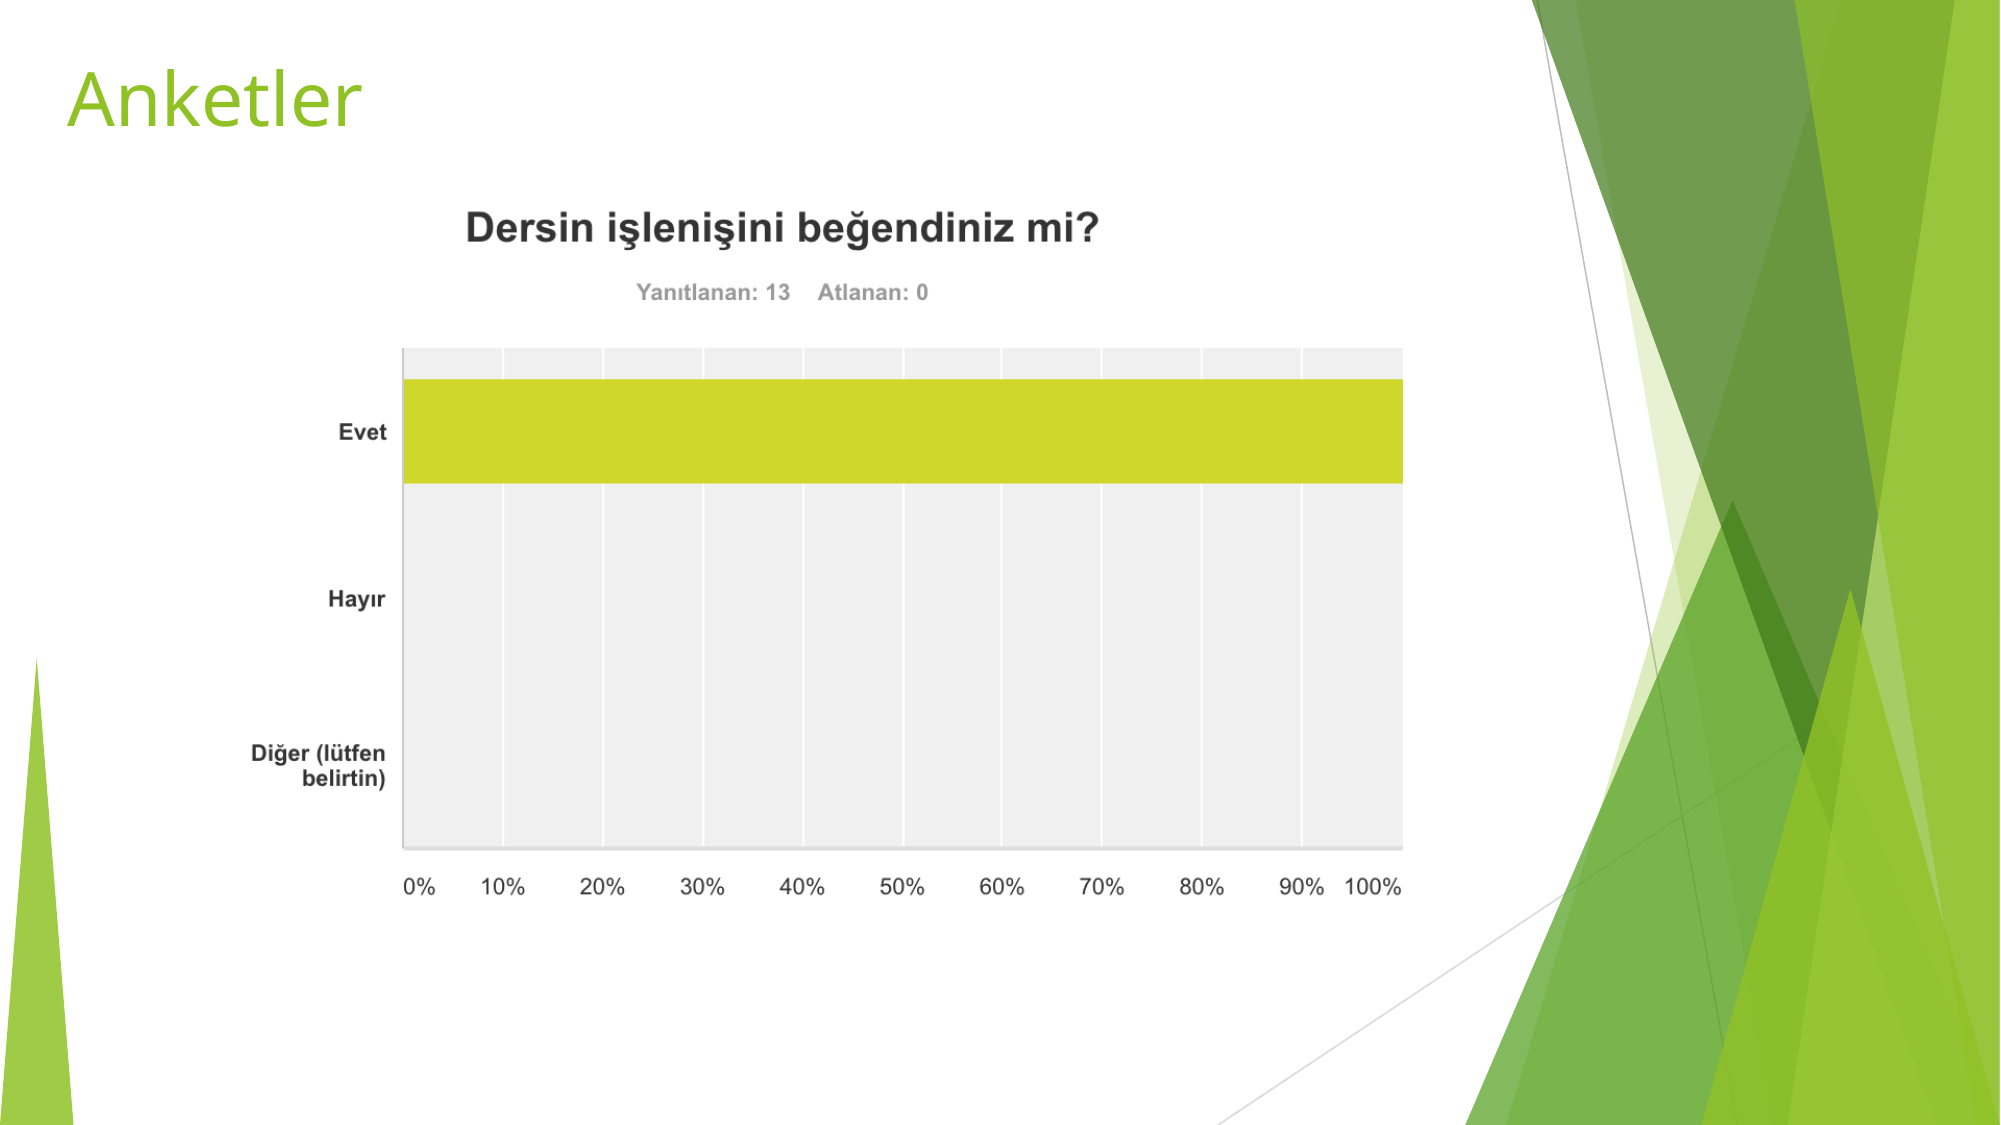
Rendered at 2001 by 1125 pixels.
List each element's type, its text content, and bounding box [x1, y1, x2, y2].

title Anketler [52, 43, 1463, 261]
picture [231, 177, 1453, 959]
